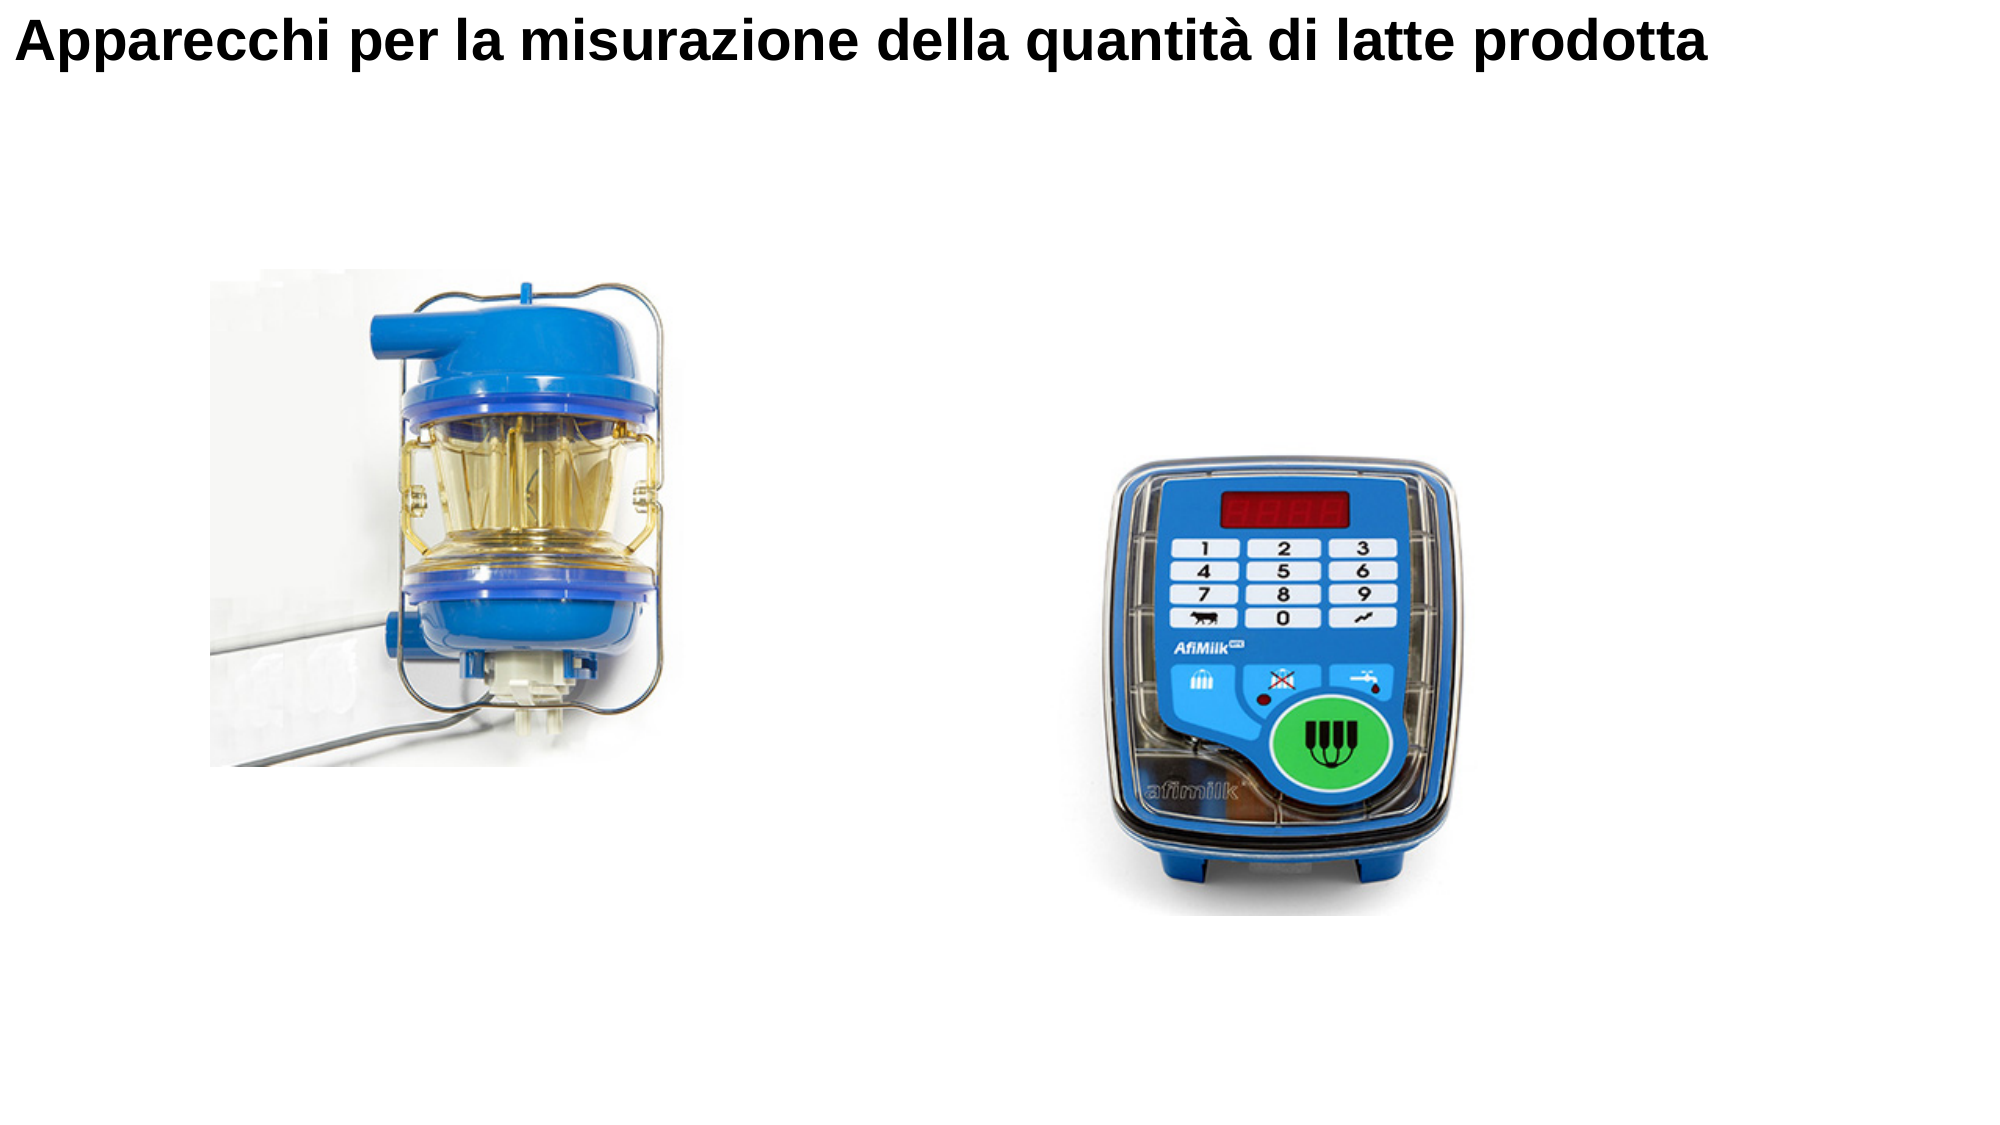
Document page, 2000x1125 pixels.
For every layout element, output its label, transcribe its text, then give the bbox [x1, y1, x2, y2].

picture [974, 418, 1600, 916]
picture [210, 269, 835, 767]
text_box Apparecchi per la misurazione della quantità di latte prodotta [0, 0, 1979, 145]
